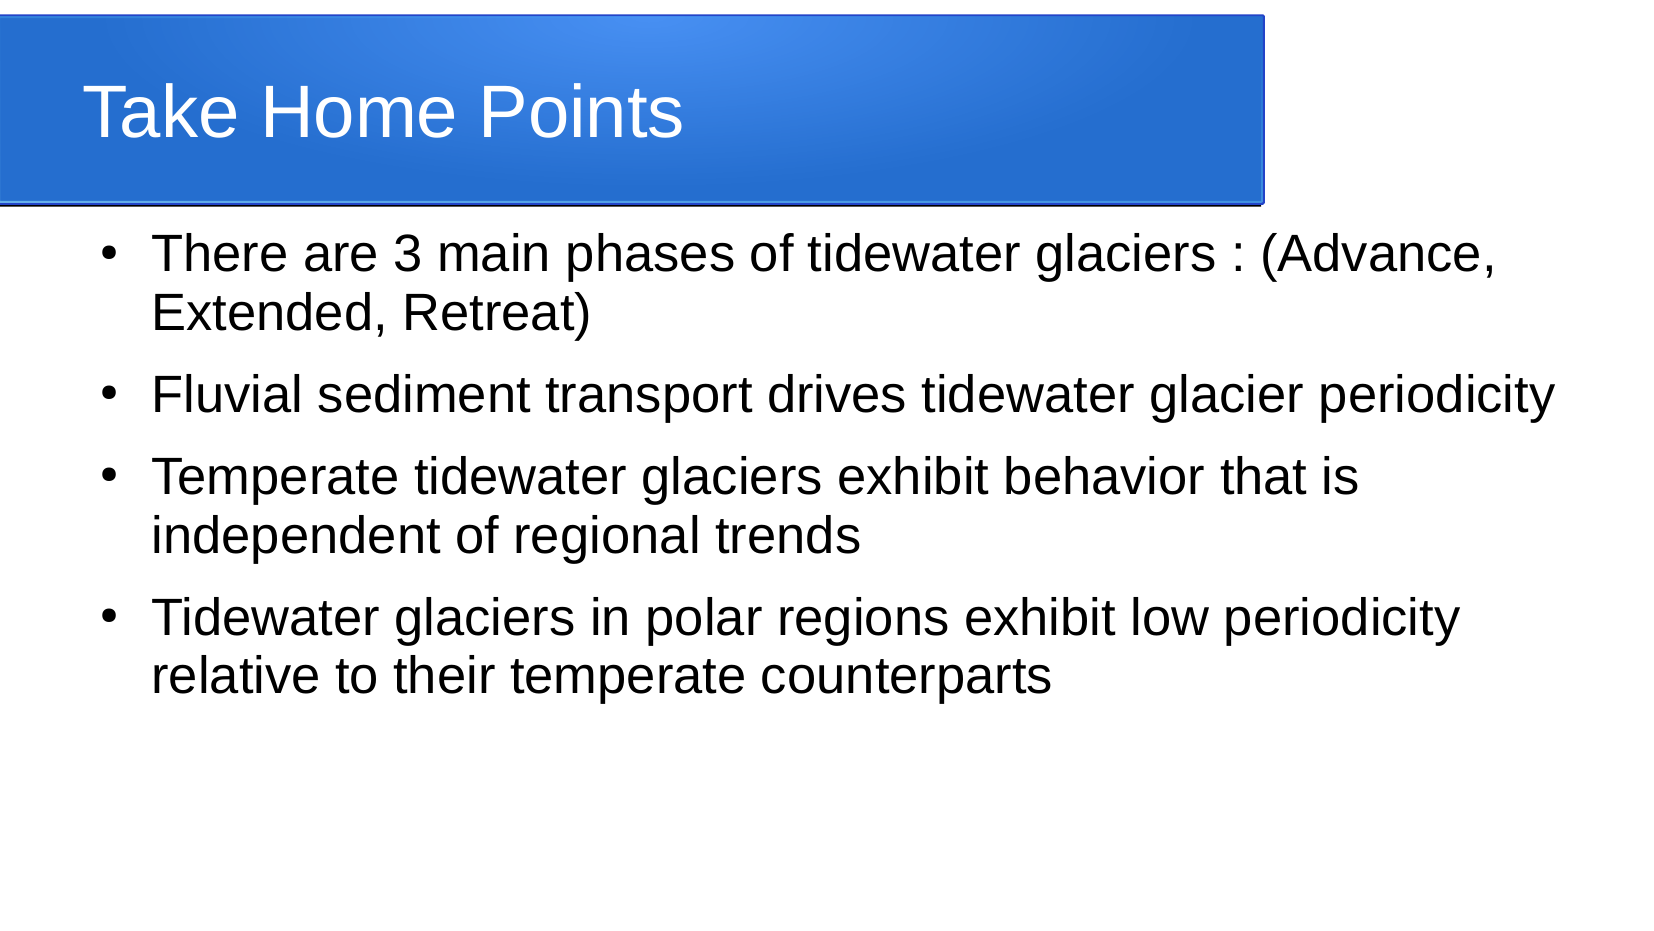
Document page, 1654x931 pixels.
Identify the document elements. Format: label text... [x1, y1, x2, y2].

list There are 3 main phases of tidewater glaciers : (Advance, Extended, Retreat) Fluvial sediment transport drives tidewater glacier periodicity Temperate tidewater glaciers exhibit behavior that is independent of regional trends Tidewater glaciers in polar regions exhibit low periodicity relative to their temperate counterparts [82, 224, 1571, 764]
title Take Home Points [82, 35, 1235, 189]
